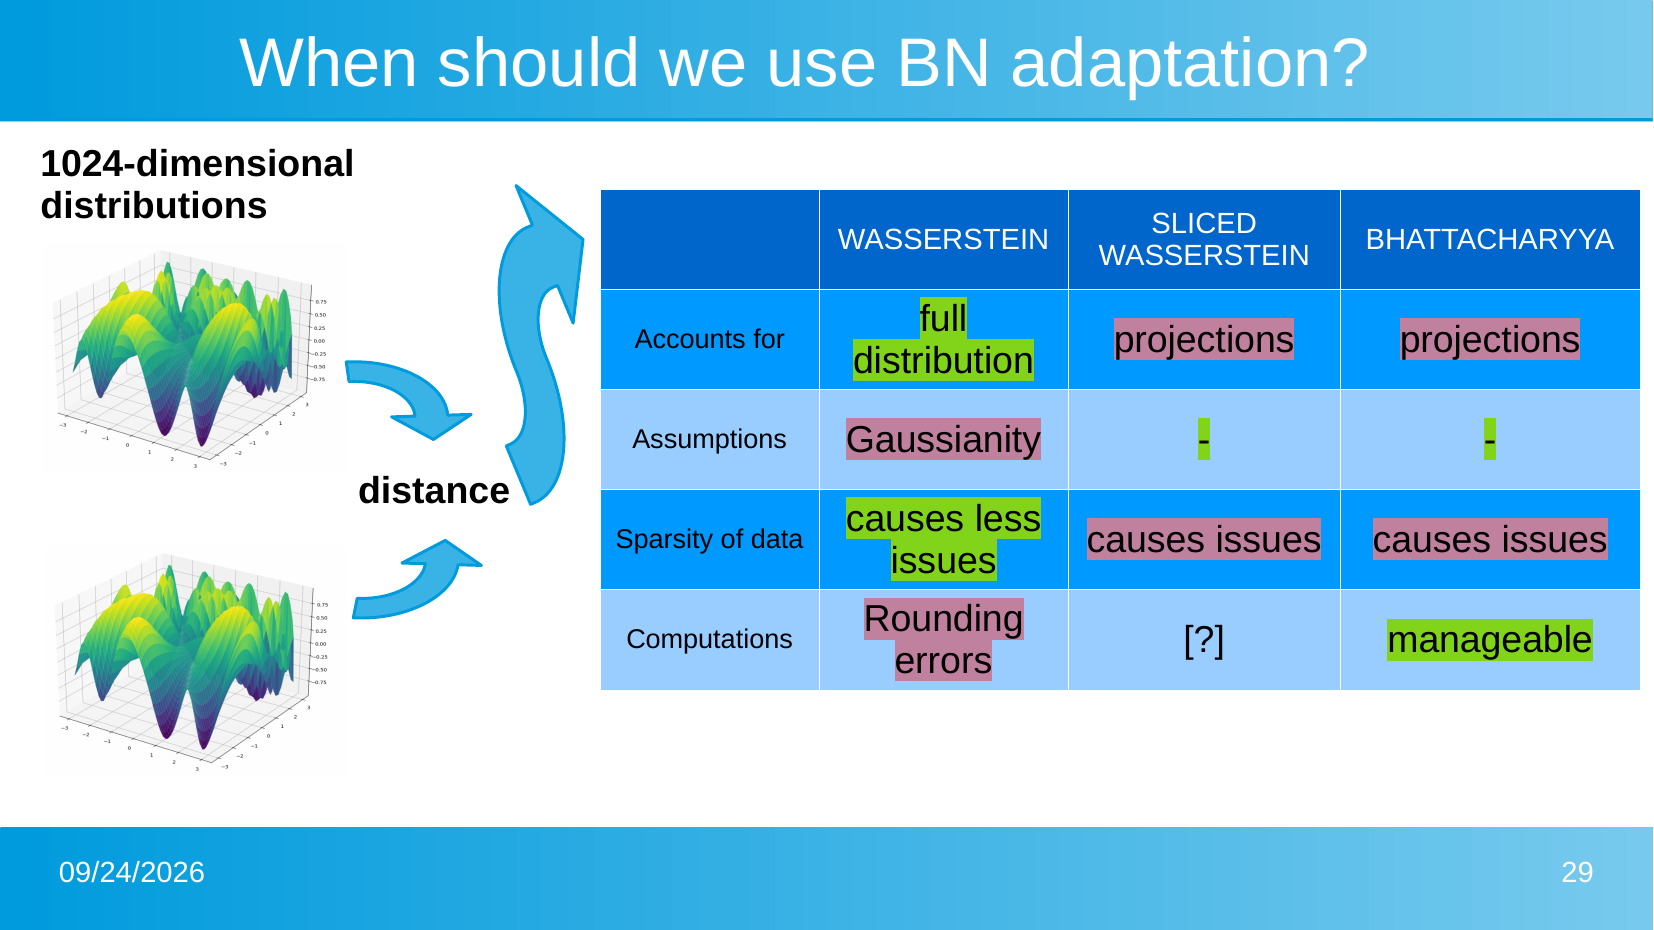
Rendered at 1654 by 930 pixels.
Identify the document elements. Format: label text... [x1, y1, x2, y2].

text_box [499, 185, 584, 505]
text_box distance [343, 462, 526, 520]
text_box [346, 361, 472, 440]
table_cell causes issues [1069, 490, 1340, 589]
table_cell causes less issues [820, 490, 1068, 589]
picture [43, 243, 346, 472]
table_header BHATTACHARYYA [1341, 190, 1640, 289]
table_cell full distribution [820, 290, 1068, 389]
table_cell projections [1069, 290, 1340, 389]
table_cell Gaussianity [820, 390, 1068, 489]
table_cell causes issues [1341, 490, 1640, 589]
table_header WASSERSTEIN [820, 190, 1068, 289]
table_cell - [1069, 390, 1340, 489]
table_cell Rounding errors [820, 590, 1068, 690]
text_box 1024-dimensional distributions [25, 134, 383, 234]
table_header [601, 190, 819, 289]
table_cell Assumptions [601, 390, 819, 489]
table_cell - [1341, 390, 1640, 489]
title When should we use BN adaptation? [37, 23, 1573, 102]
table_cell projections [1341, 290, 1640, 389]
table_cell [?] [1069, 590, 1340, 690]
table_cell Sparsity of data [601, 490, 819, 589]
table_cell Computations [601, 590, 819, 690]
picture [45, 546, 347, 776]
table_cell manageable [1341, 590, 1640, 690]
table_cell Accounts for [601, 290, 819, 389]
table_header SLICED WASSERSTEIN [1069, 190, 1340, 289]
text_box [353, 540, 482, 619]
